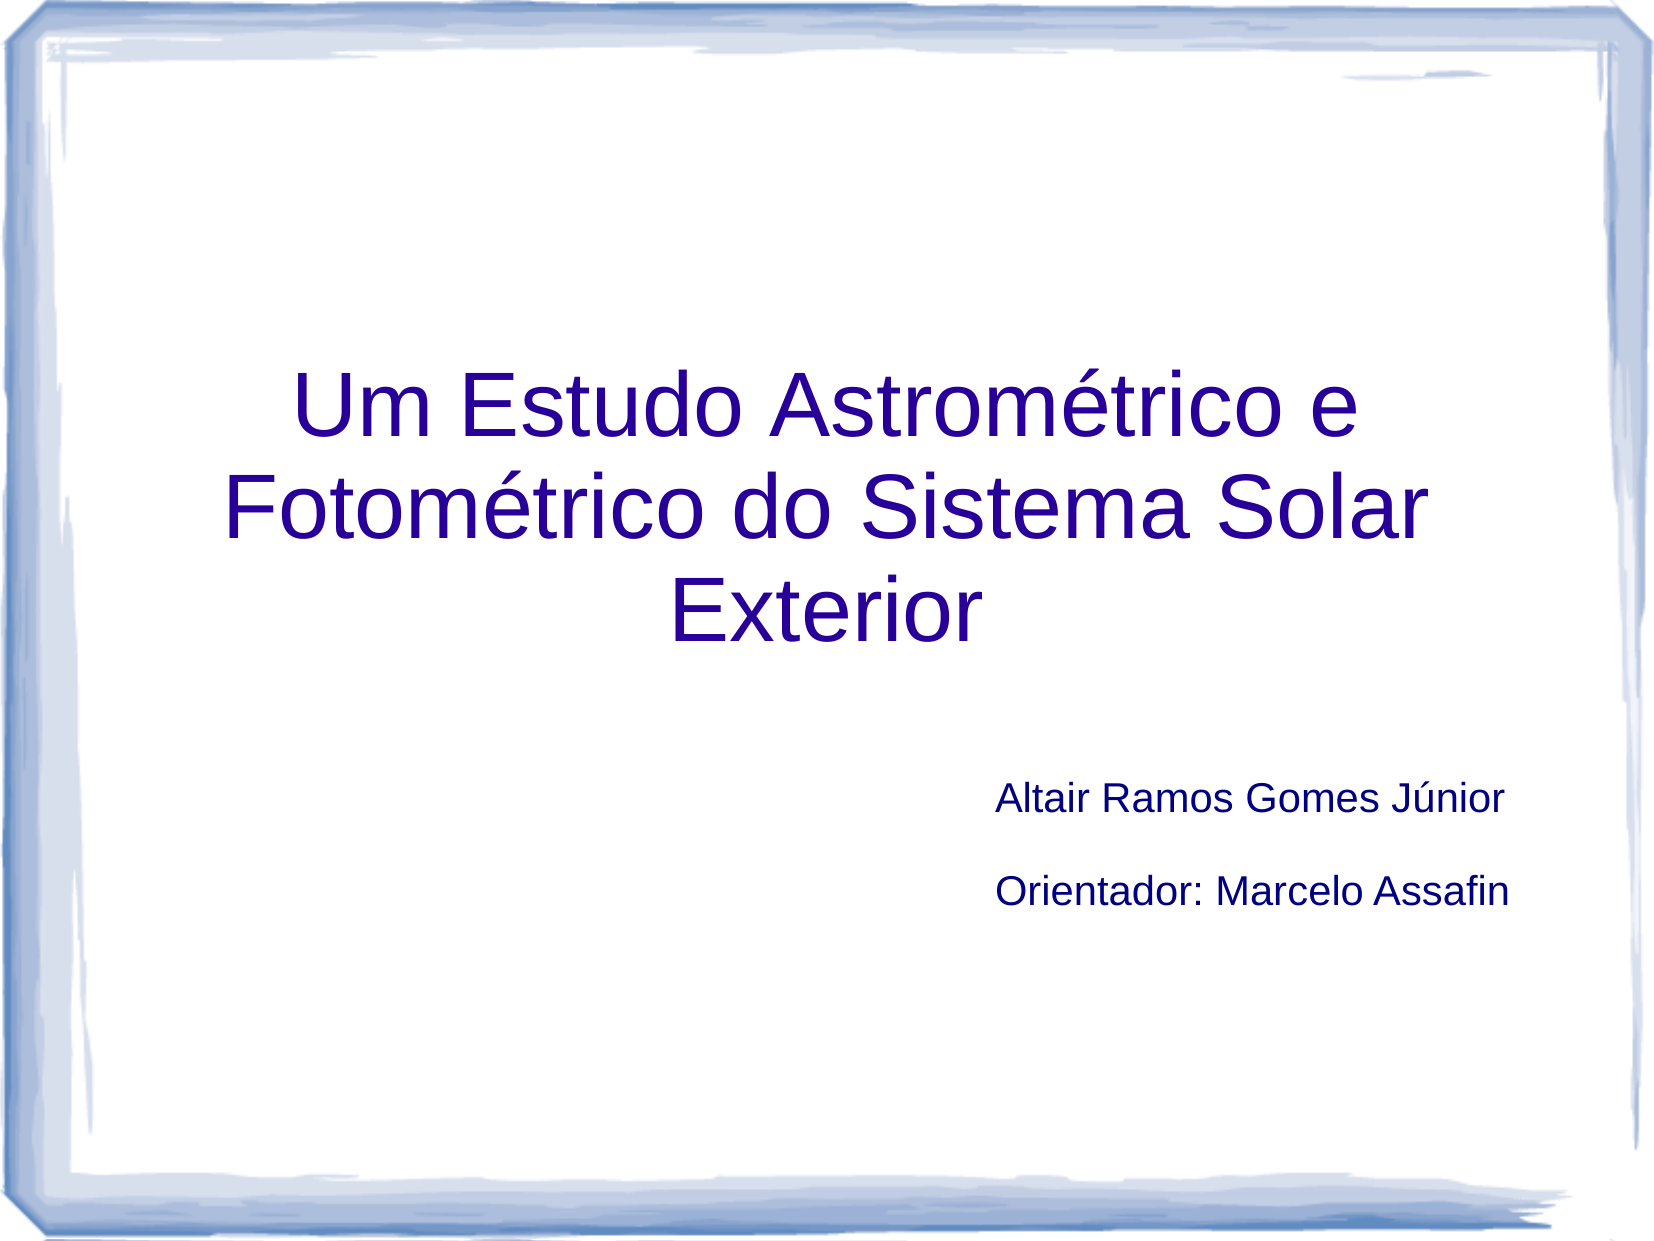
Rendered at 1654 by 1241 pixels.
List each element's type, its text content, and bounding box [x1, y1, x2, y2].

picture [0, 0, 1654, 1241]
text_box Altair Ramos Gomes Júnior Orientador: Marcelo Assafin [980, 767, 1526, 924]
title Um Estudo Astrométrico e Fotométrico do Sistema Solar Exterior [82, 353, 1571, 662]
